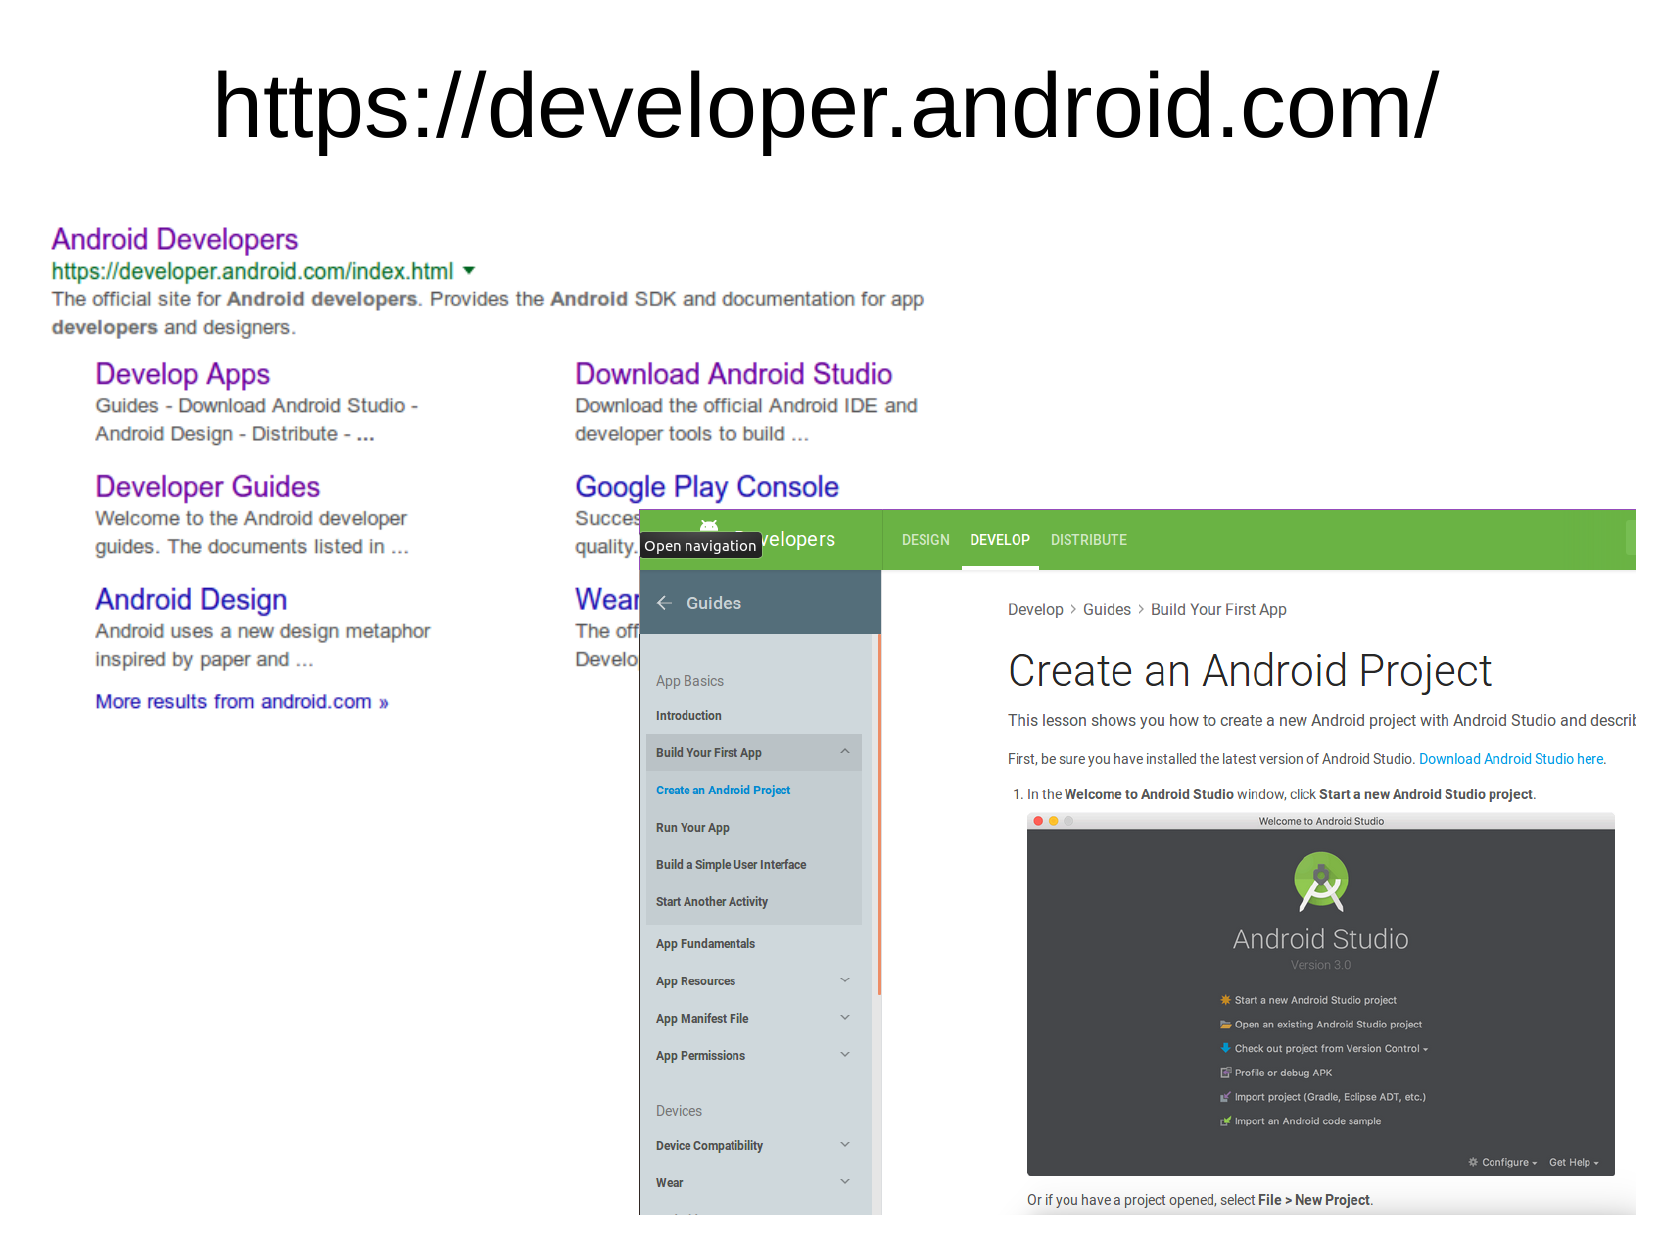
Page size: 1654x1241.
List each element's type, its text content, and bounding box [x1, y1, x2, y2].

picture [30, 209, 1636, 1216]
title https://developer.android.com/ [82, 2, 1571, 210]
